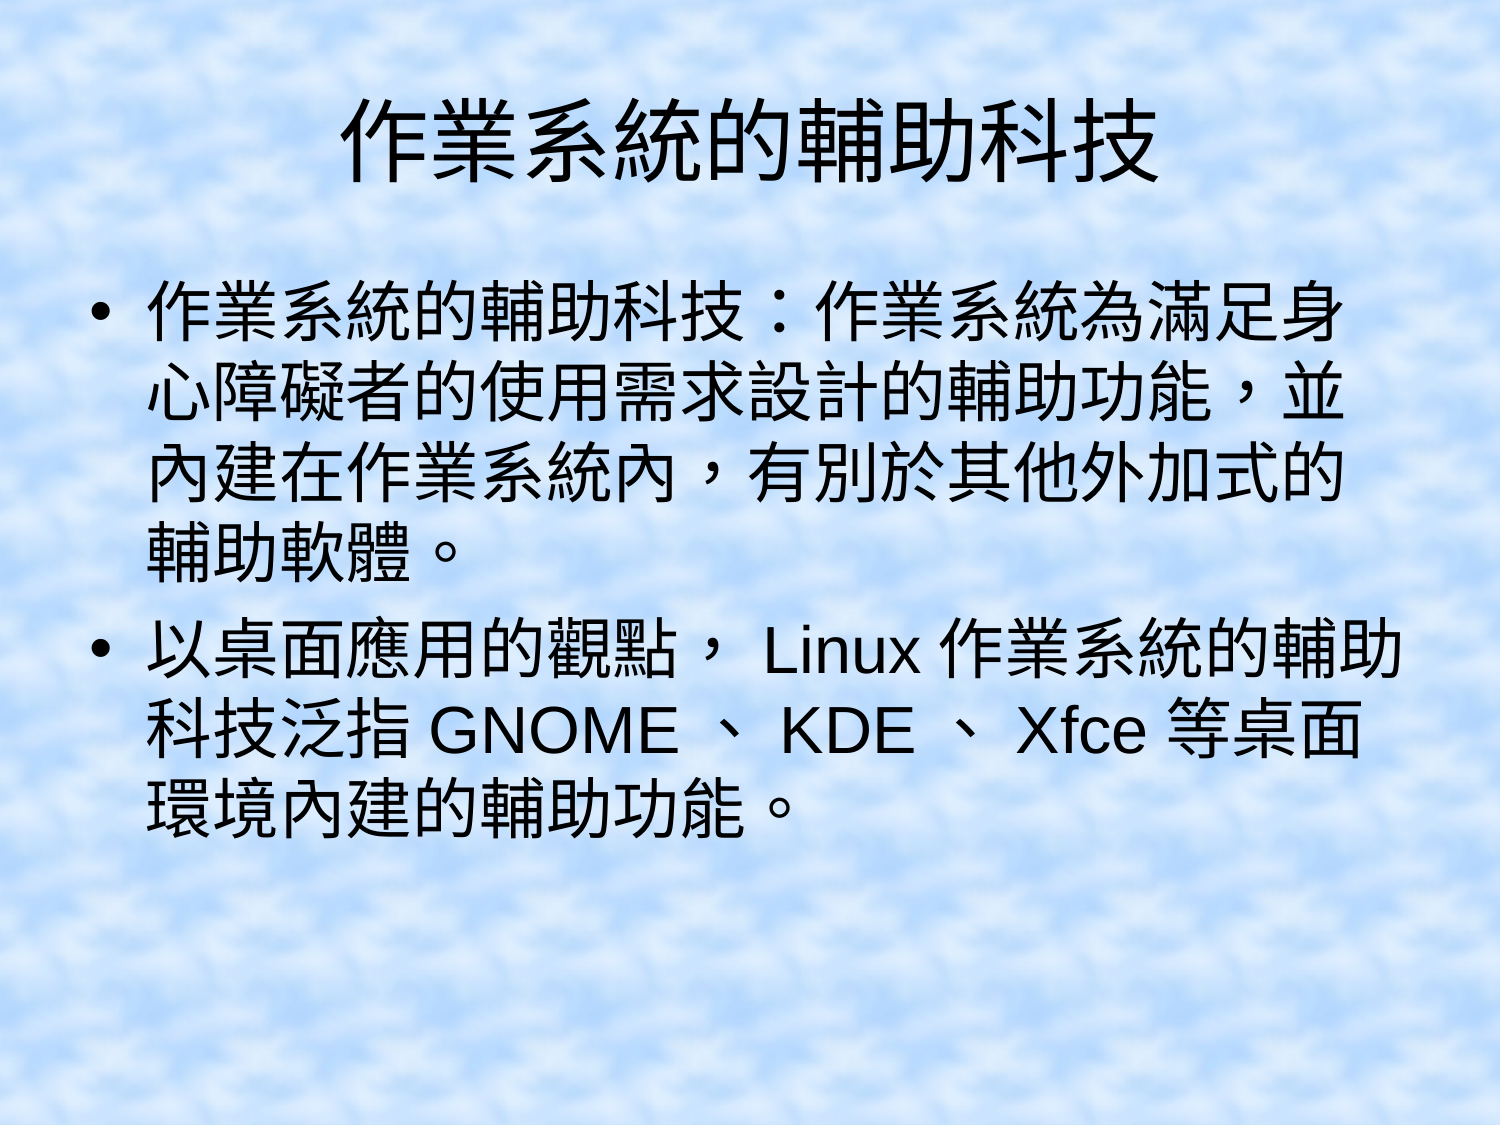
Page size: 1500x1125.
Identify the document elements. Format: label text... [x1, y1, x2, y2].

picture [0, 0, 1500, 1125]
title 作業系統的輔助科技 [75, 20, 1426, 257]
list 作業系統的輔助科技：作業系統為滿足身心障礙者的使用需求設計的輔助功能，並內建在作業系統內，有別於其他外加式的輔助軟體。 以桌面應用的觀點，Linux作業系統的輔助科技泛指GNOME、KDE、Xfce等桌面環境內建的輔助功能。 [75, 262, 1426, 1006]
